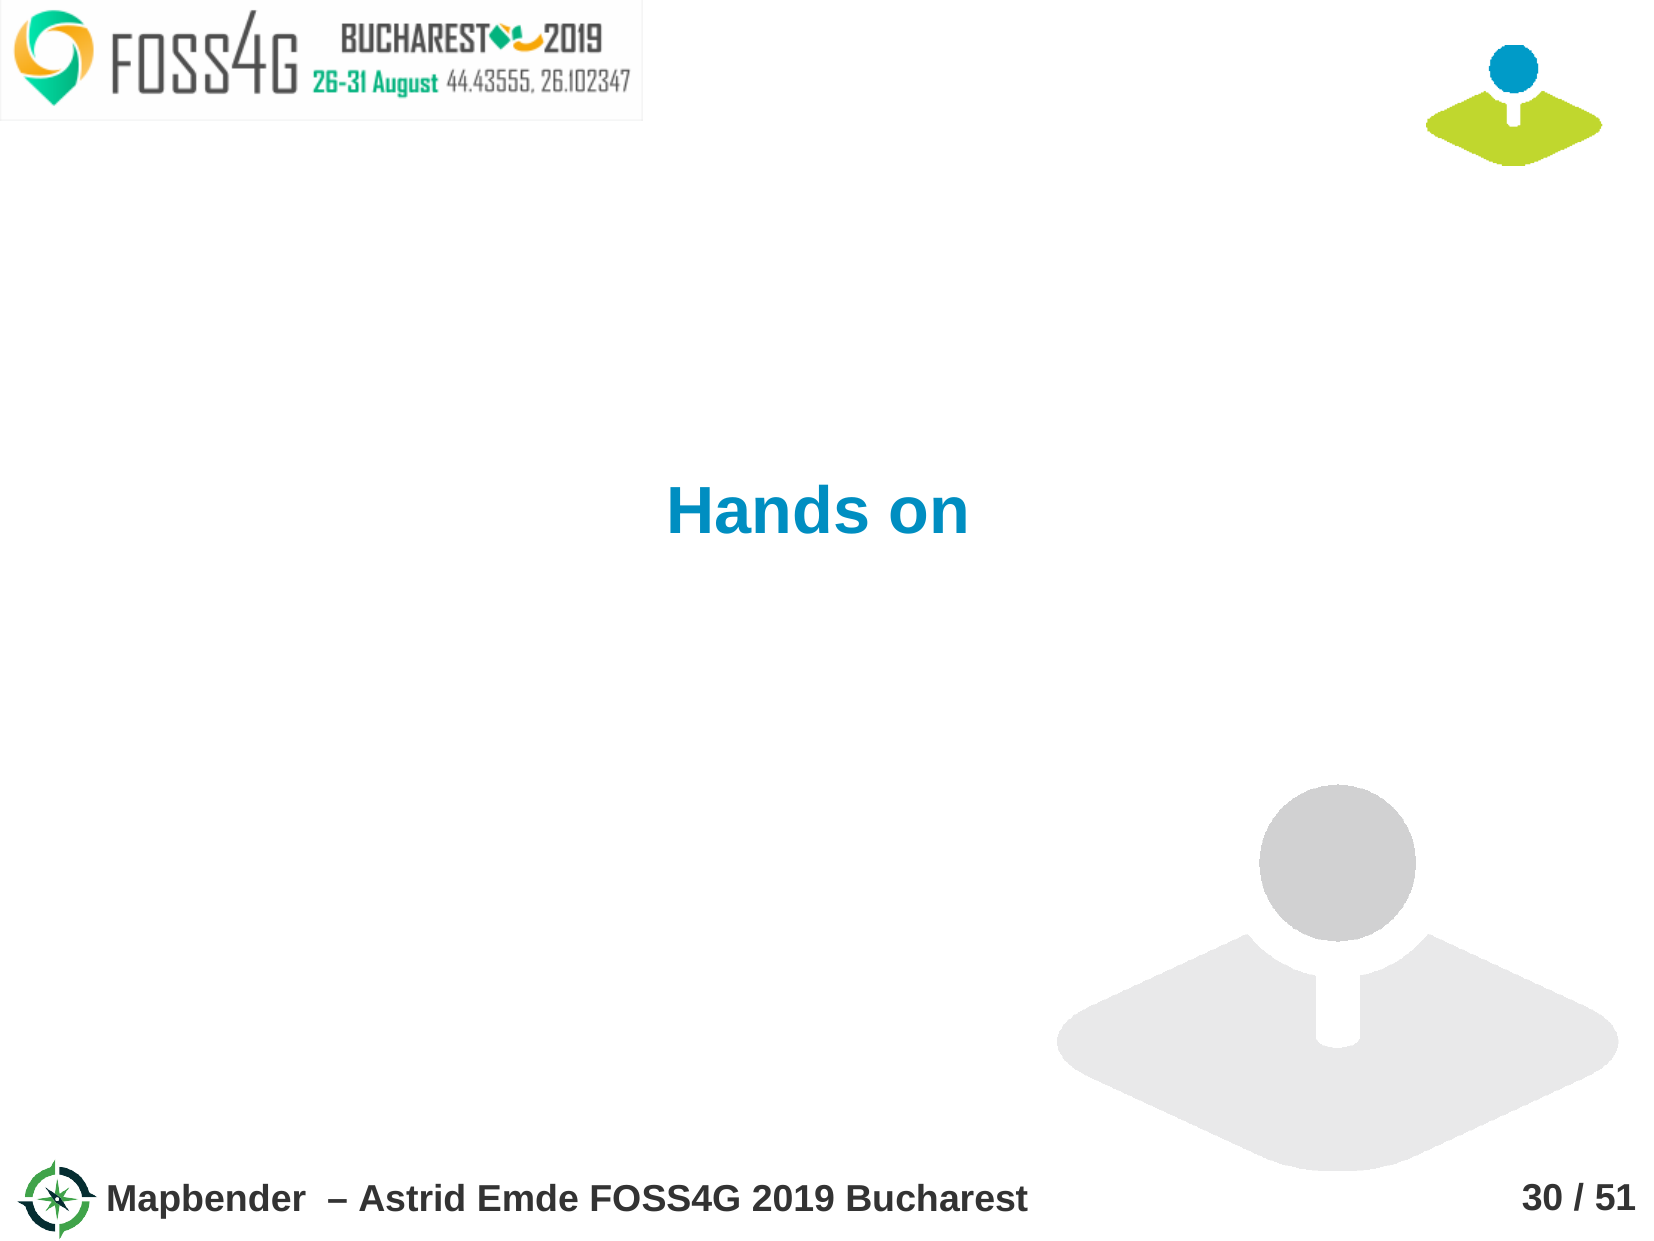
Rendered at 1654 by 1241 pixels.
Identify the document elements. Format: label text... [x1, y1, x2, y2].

picture [16, 1158, 98, 1240]
title Hands on [74, 445, 1563, 577]
picture [0, 0, 643, 121]
picture [1426, 45, 1604, 166]
